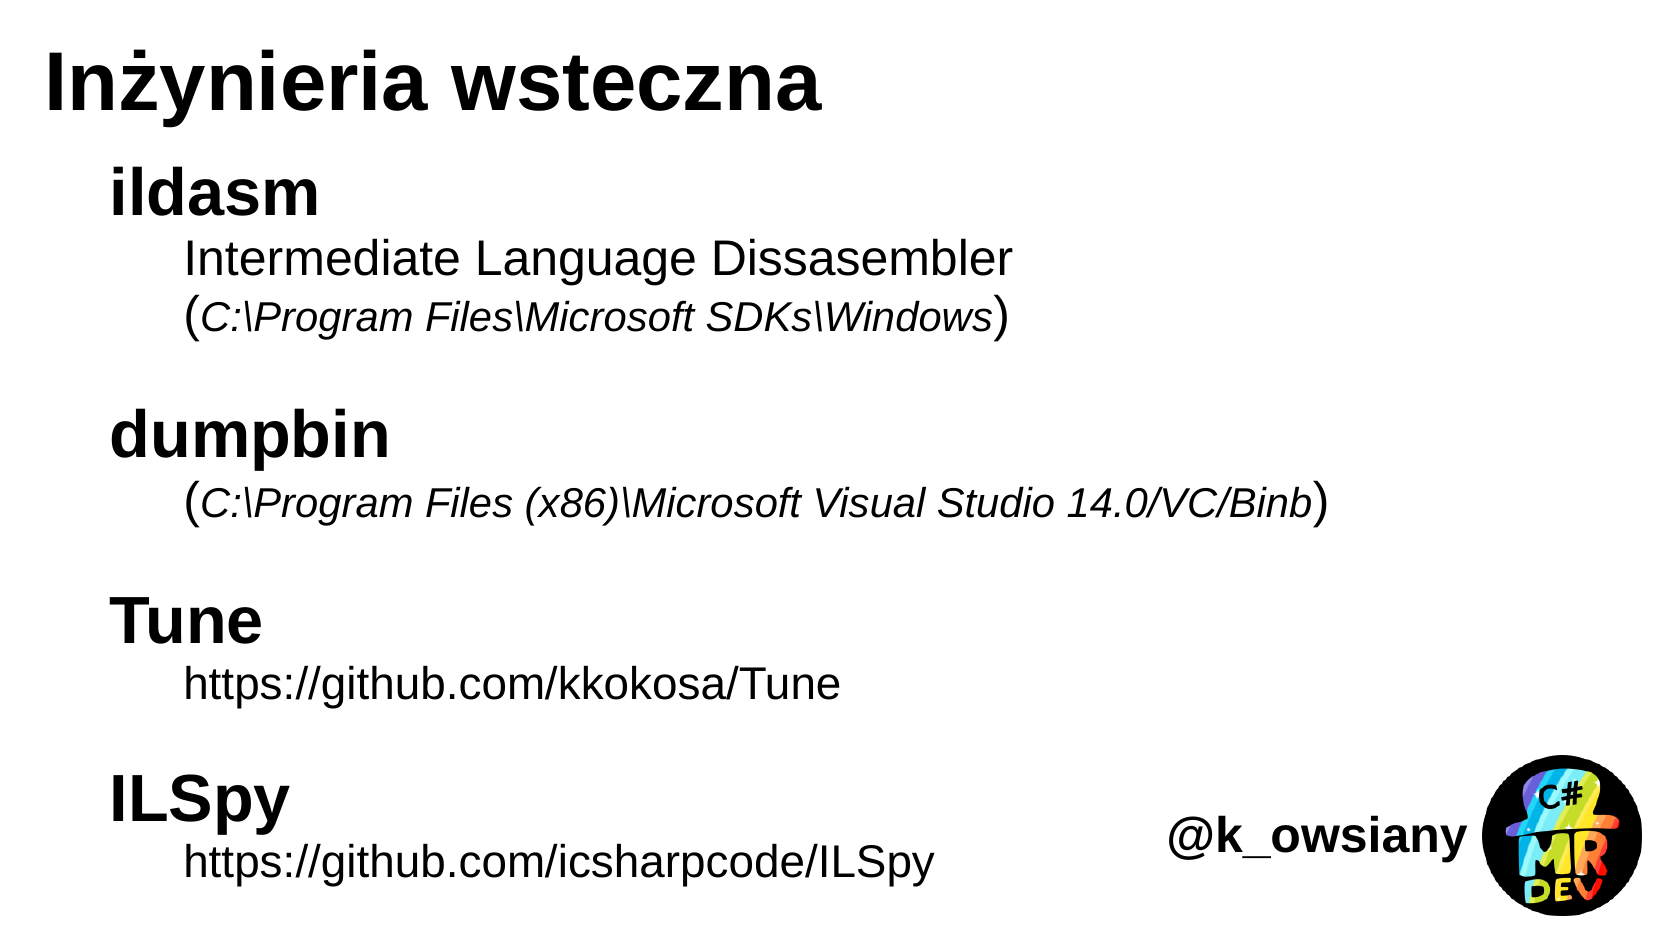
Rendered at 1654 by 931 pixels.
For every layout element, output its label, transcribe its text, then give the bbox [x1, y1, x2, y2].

text_box Inżynieria wsteczna [29, 27, 1495, 136]
text_box ildasm Intermediate Language Dissasembler (C:\Program Files\Microsoft SDKs\Windows) dumpbin (C:\Program Files (x86)\Microsoft Visual Studio 14.0/VC/Binb) Tune https://github.com/kkokosa/Tune ILSpy https://github.com/icsharpcode/ILSpy [94, 147, 1536, 895]
picture [1482, 755, 1642, 916]
